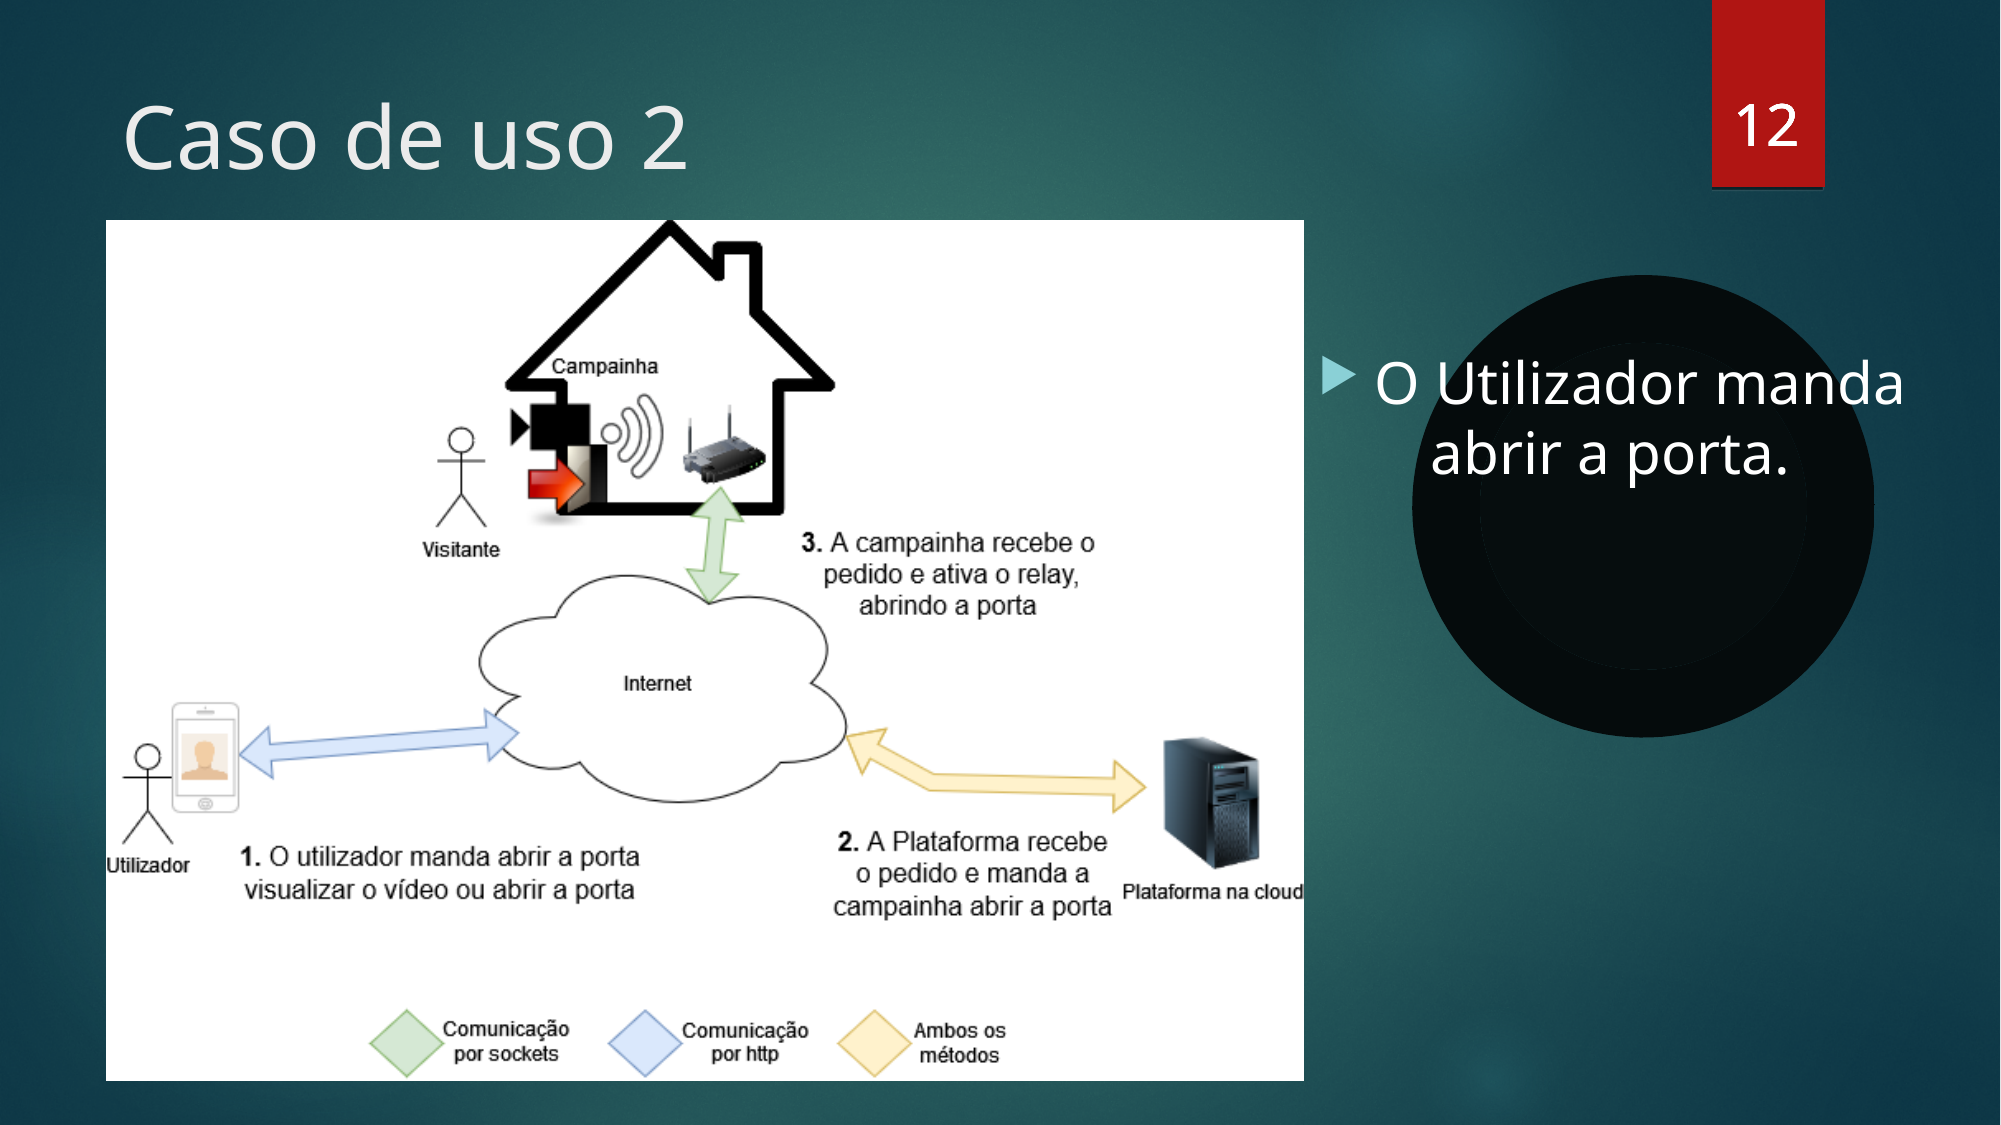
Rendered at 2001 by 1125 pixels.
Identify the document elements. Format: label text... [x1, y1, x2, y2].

title Caso de uso 2 [106, 74, 1649, 305]
picture [106, 220, 1304, 1081]
text_box [1698, 48, 1836, 175]
text_box O Utilizador manda abrir a porta. [1303, 339, 2000, 779]
